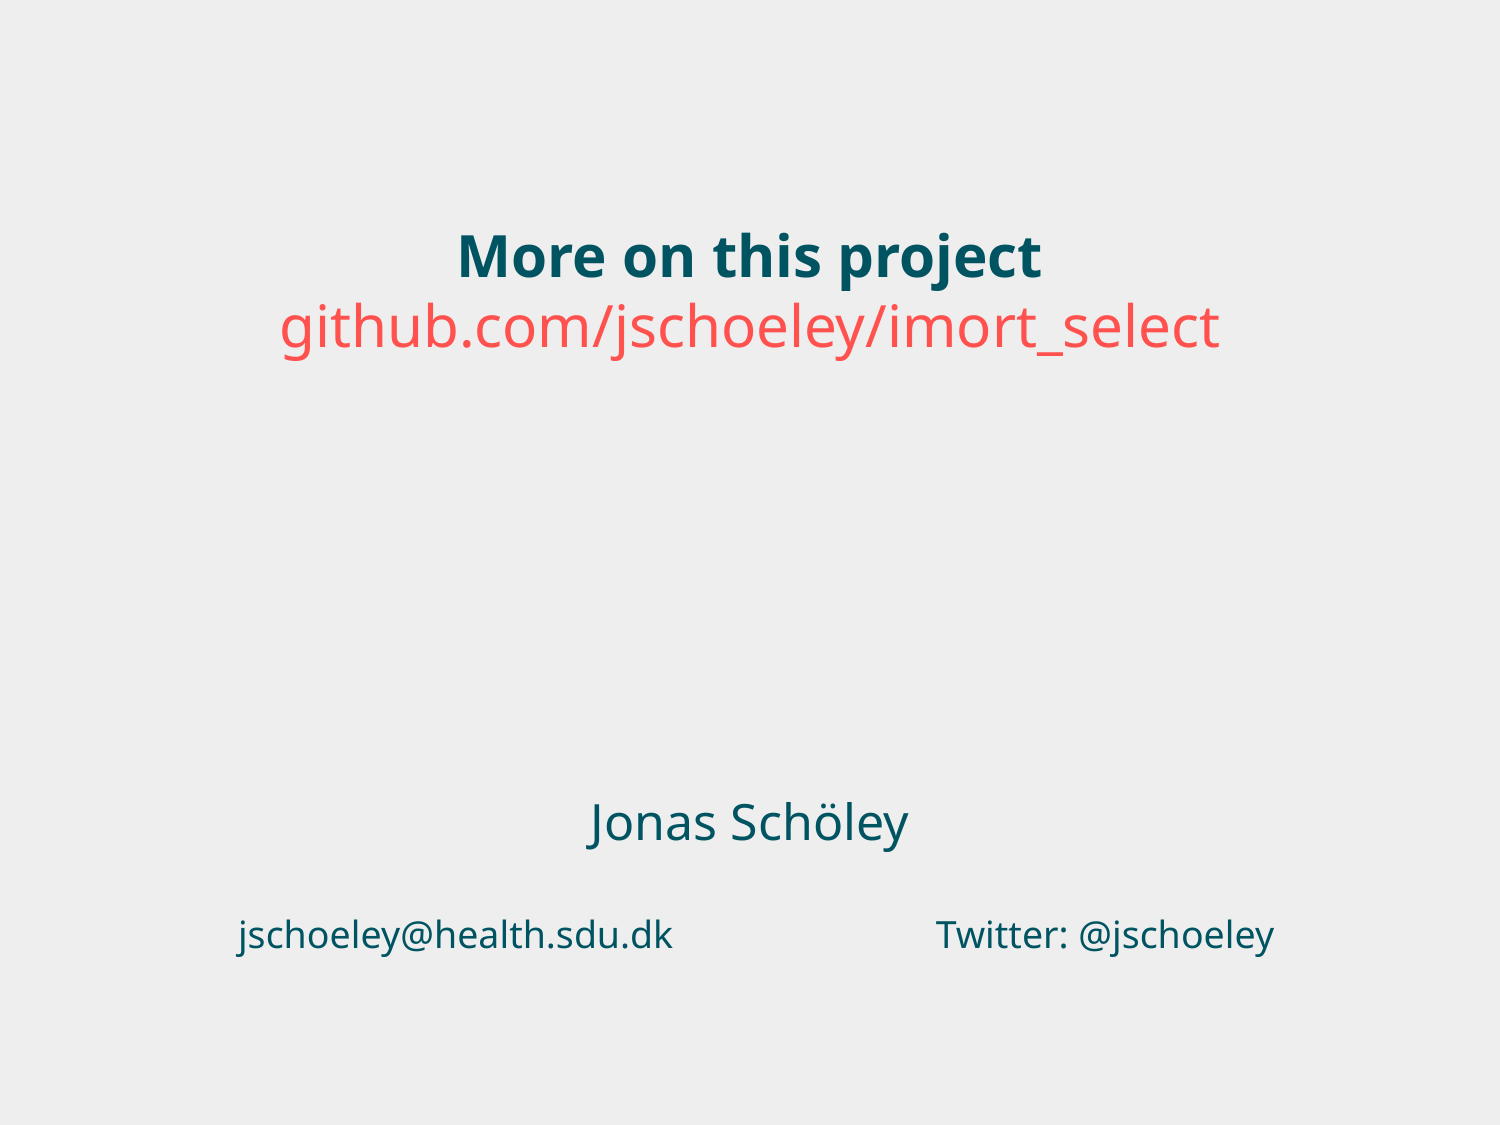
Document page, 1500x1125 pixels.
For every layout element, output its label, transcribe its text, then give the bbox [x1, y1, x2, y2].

text_box jschoeley@health.sdu.dk [223, 878, 716, 988]
text_box Twitter: @jschoeley [797, 878, 1290, 988]
text_box More on this project github.com/jschoeley/imort_select [51, 203, 1449, 617]
text_box Jonas Schöley [550, 775, 950, 846]
